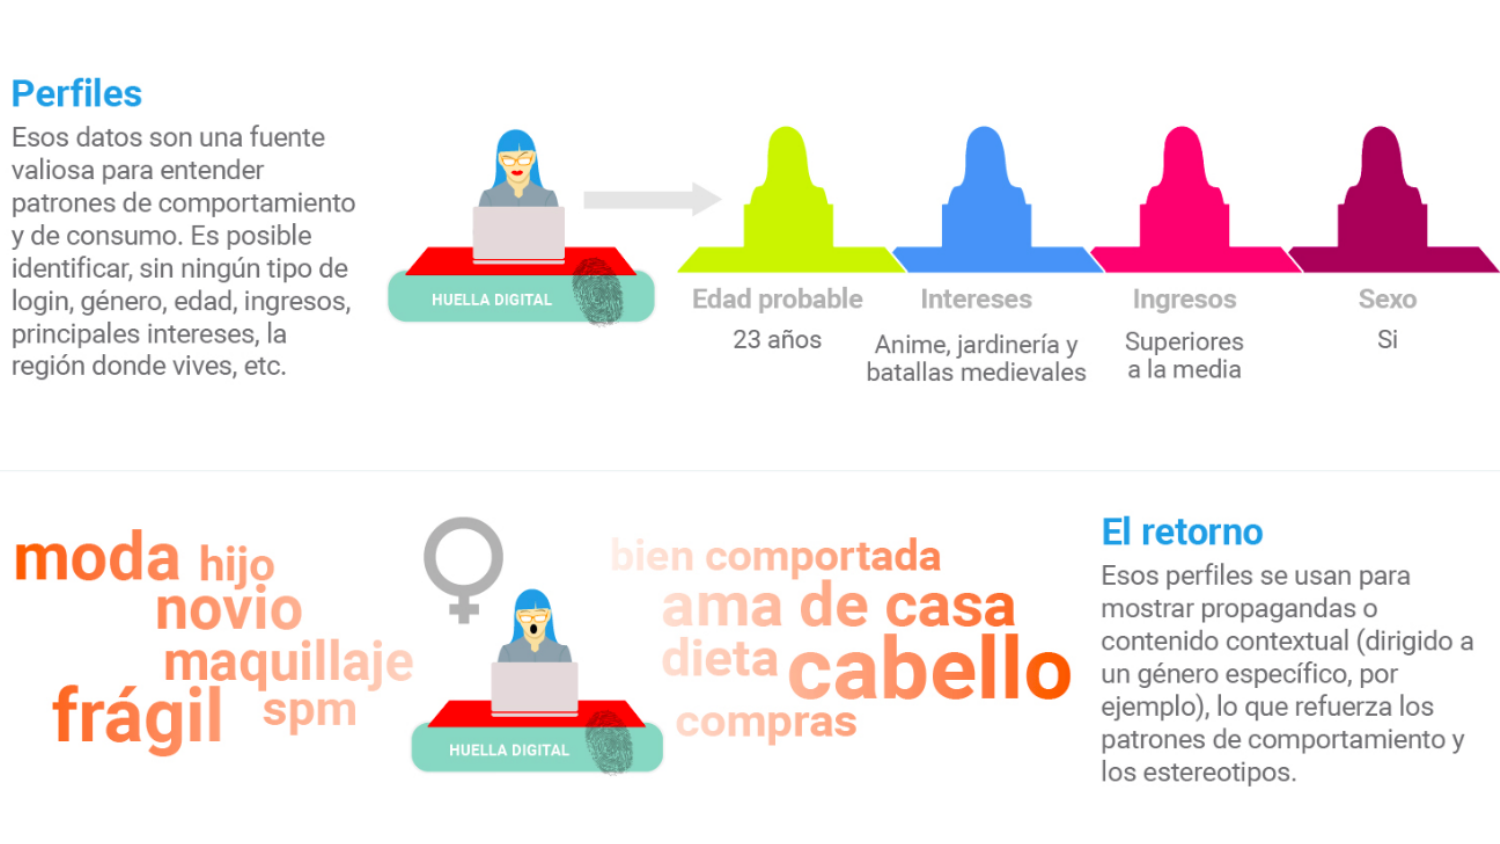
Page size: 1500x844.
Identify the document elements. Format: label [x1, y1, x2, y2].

picture [0, 62, 1500, 804]
